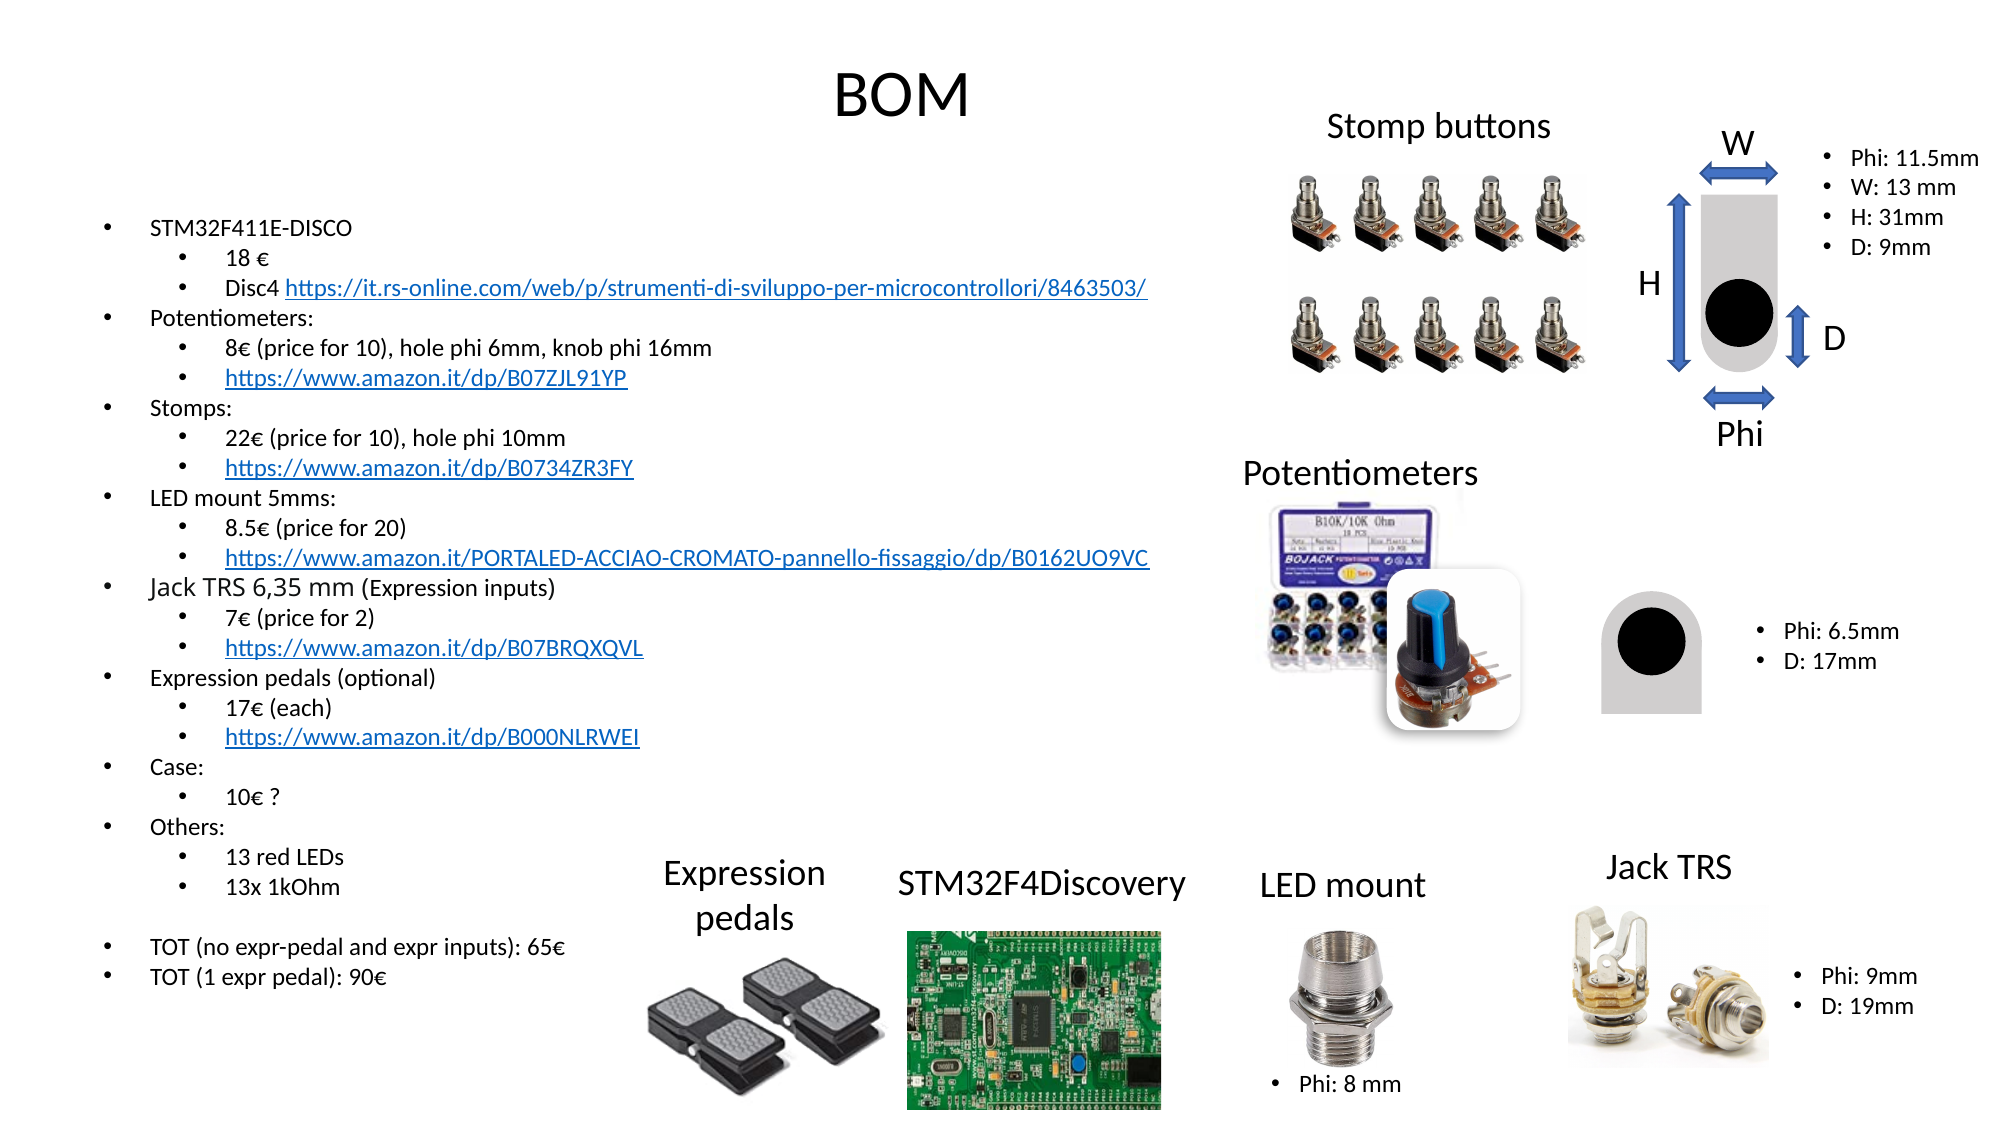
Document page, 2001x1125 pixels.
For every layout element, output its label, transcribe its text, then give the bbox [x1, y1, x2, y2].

text_box [1700, 171, 1777, 184]
text_box Potentiometers [1227, 440, 1494, 501]
text_box [1787, 306, 1808, 367]
text_box [1700, 194, 1778, 373]
picture [907, 931, 1162, 1110]
picture [1255, 501, 1467, 700]
text_box [1386, 568, 1521, 731]
text_box H [1623, 250, 1701, 311]
text_box Phi: 6.5mm D: 17mm [1741, 607, 1916, 713]
text_box Phi: 11.5mm W: 13 mm H: 31mm D: 9mm [1808, 133, 1995, 299]
text_box [1704, 387, 1774, 409]
text_box LED mount [1245, 852, 1450, 913]
picture [1568, 905, 1769, 1068]
text_box STM32F411E-DISCO 18 € Disc4 https://it.rs-online.com/web/p/strumenti-di-sviluppo-per-microcontrollori/8463503/ Potentiometers: 8€ (price for 10), hole phi 6mm, knob phi 16mm https://www.amazon.it/dp/B07ZJL91YP Stomps: 22€ (price for 10), hole phi 10mm https://www.amazon.it/dp/B0734ZR3FY LED mount 5mms: 8.5€ (price for 20) https://www.amazon.it/PORTALED-ACCIAO-CROMATO-pannello-fissaggio/dp/B0162UO9VC Jack TRS 6,35 mm (Expression inputs) 7€ (price for 2) https://www.amazon.it/dp/B07BRQXQVL Expression pedals (optional) 17€ (each) https://www.amazon.it/dp/B000NLRWEI Case: 10€ ? Others: 13 red LEDs 13x 1kOhm TOT (no expr-pedal and expr inputs): 65€ TOT (1 expr pedal): 90€ [88, 204, 1242, 998]
text_box Phi [1677, 401, 1803, 462]
text_box STM32F4Discovery [883, 850, 1202, 911]
text_box Phi: 9mm D: 19mm [1778, 952, 1934, 1058]
picture [637, 931, 895, 1123]
text_box [1601, 591, 1702, 714]
text_box D [1808, 305, 1886, 366]
picture [1287, 928, 1394, 1060]
text_box Phi: 8 mm [1256, 1060, 1418, 1106]
text_box Stomp buttons [1312, 93, 1567, 154]
picture [1288, 174, 1591, 374]
text_box [1668, 194, 1690, 250]
text_box Jack TRS [1591, 835, 1748, 895]
text_box BOM [818, 42, 986, 138]
text_box W [1699, 110, 1777, 171]
text_box Expression pedals [648, 840, 842, 946]
text_box [1668, 311, 1690, 371]
